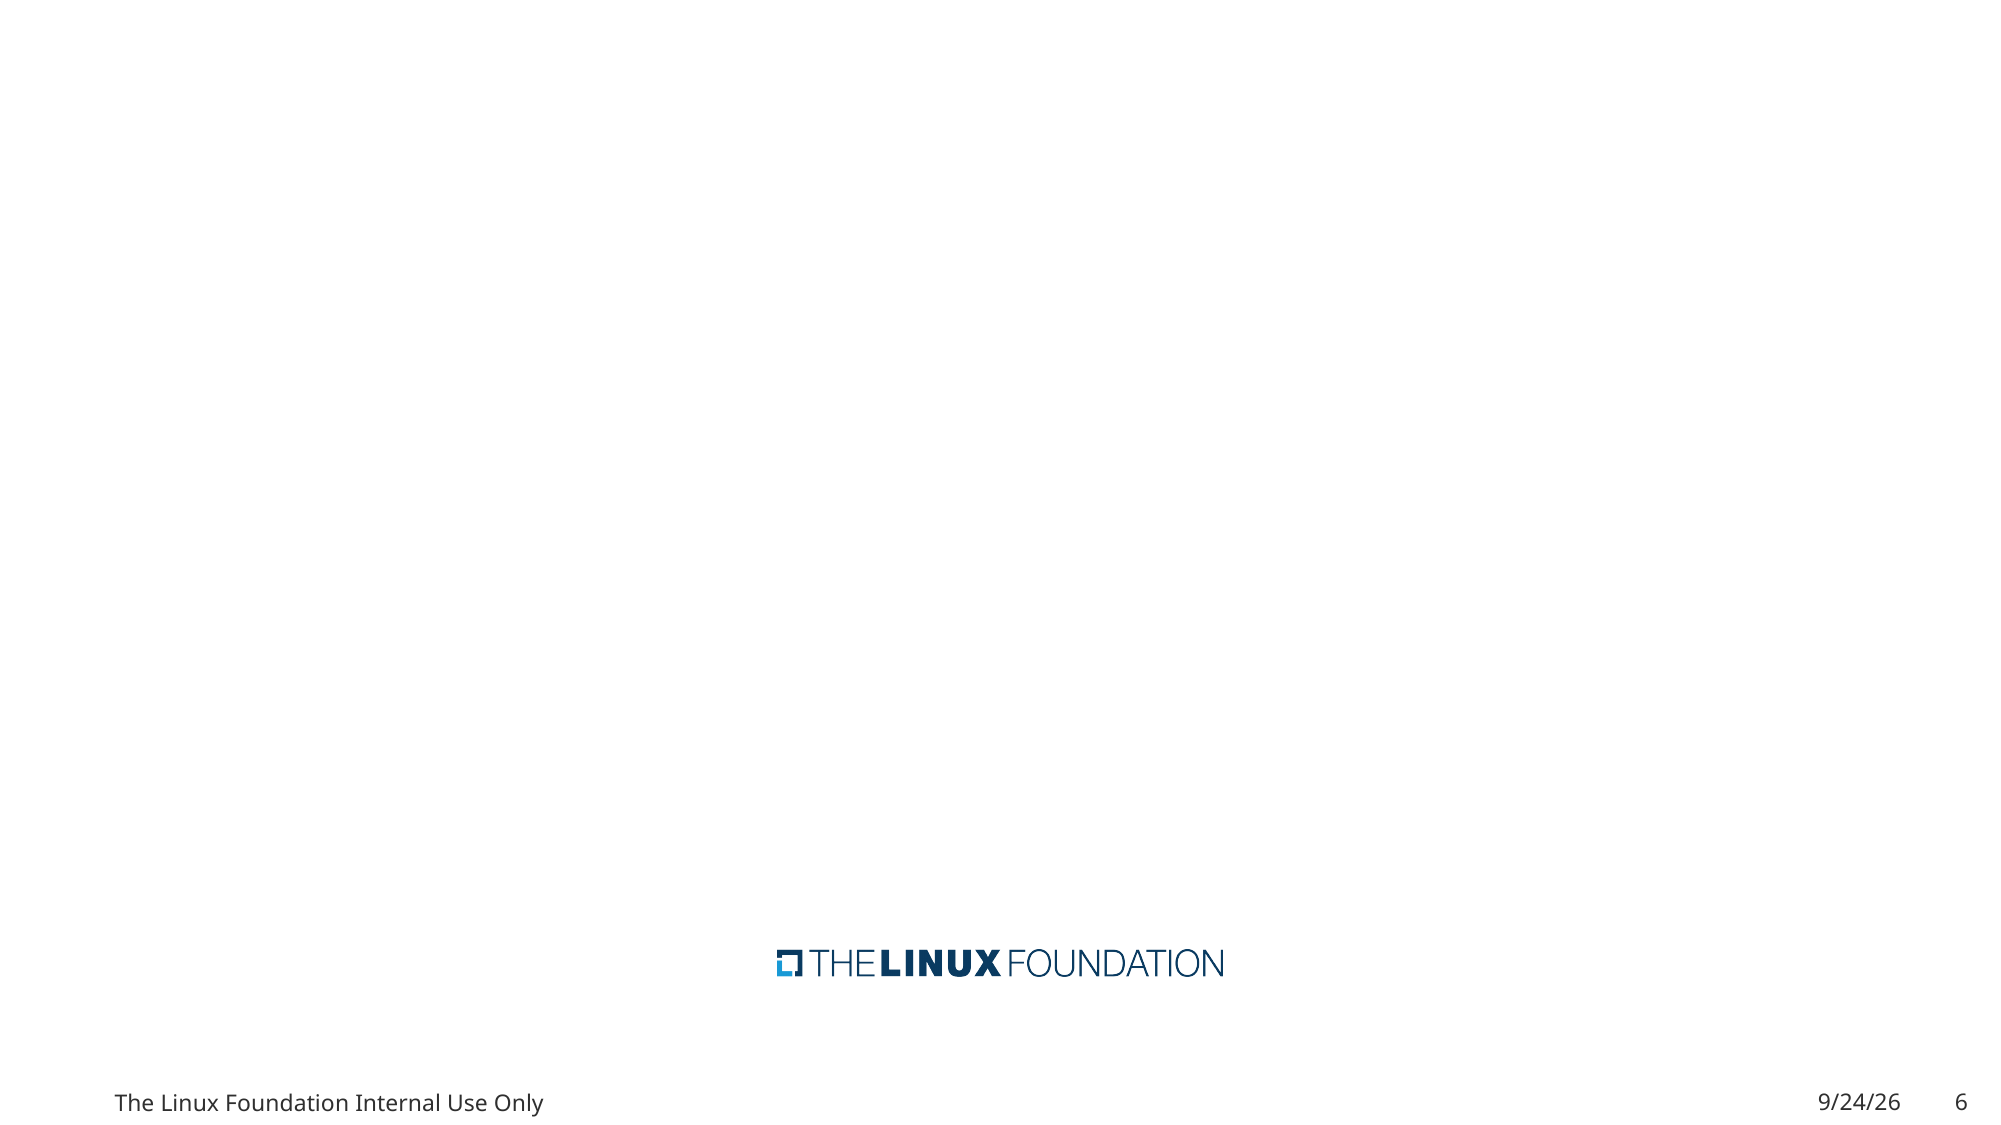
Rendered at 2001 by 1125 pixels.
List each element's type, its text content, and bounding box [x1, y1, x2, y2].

text_box 8/14/2017 [1802, 1080, 1939, 1125]
text_box 6 [1939, 1080, 2000, 1125]
text_box The Linux Foundation Internal Use Only [99, 1080, 653, 1125]
